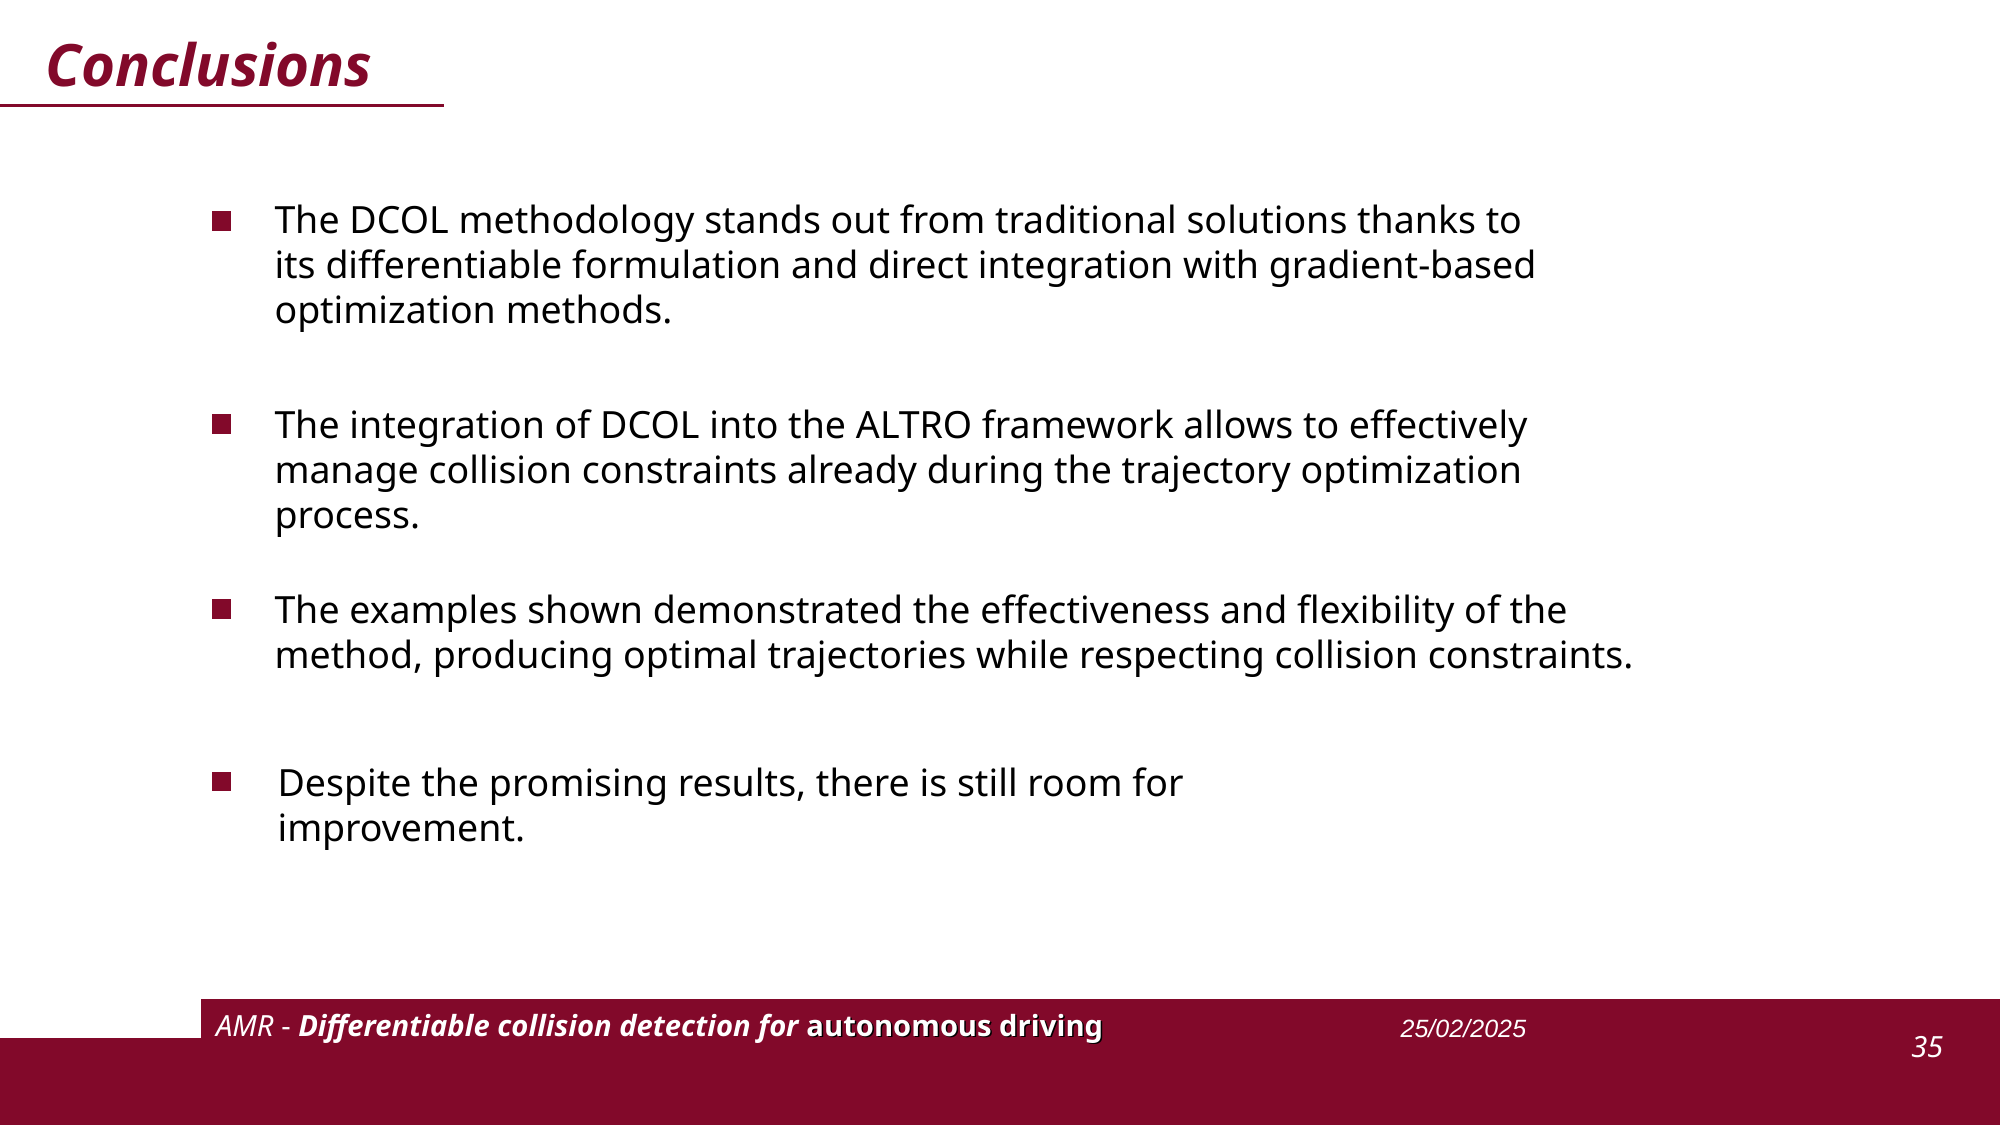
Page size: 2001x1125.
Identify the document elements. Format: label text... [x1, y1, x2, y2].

text_box 25/02/2025 [1385, 1004, 1589, 1050]
text_box Conclusions [30, 20, 1229, 107]
text_box [212, 211, 231, 231]
text_box The examples shown demonstrated the effectiveness and flexibility of the method, producing optimal trajectories while respecting collision constraints. [259, 578, 1741, 685]
text_box The integration of DCOL into the ALTRO framework allows to effectively manage collision constraints already during the trajectory optimization process. [259, 393, 1641, 500]
text_box [212, 599, 231, 619]
text_box 35 [1896, 1020, 1966, 1072]
text_box [0, 999, 2000, 1125]
text_box The DCOL methodology stands out from traditional solutions thanks to its differentiable formulation and direct integration with gradient-based optimization methods. [259, 188, 1589, 341]
text_box Despite the promising results, there is still room for improvement. [262, 751, 1413, 812]
text_box AMR - Differentiable collision detection for autonomous driving [201, 999, 1202, 1051]
text_box [212, 414, 231, 434]
text_box [212, 772, 231, 791]
